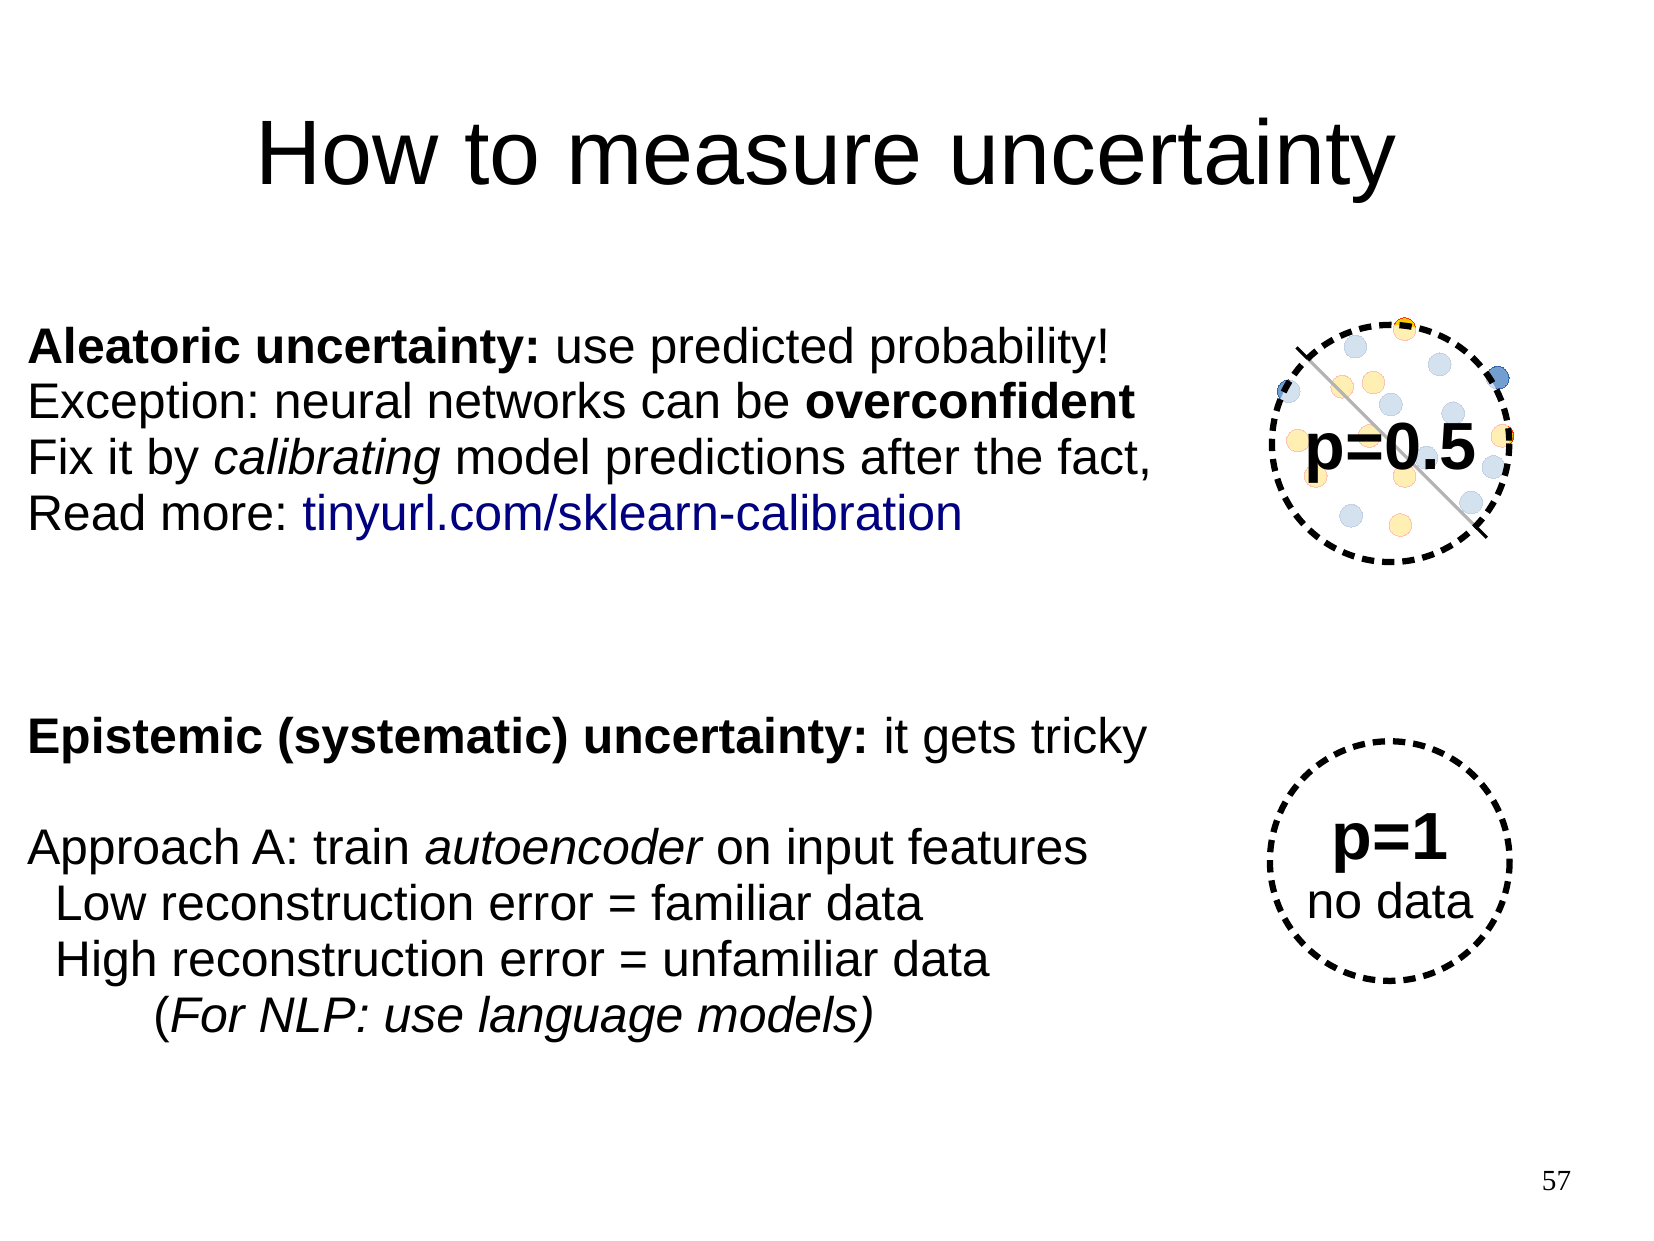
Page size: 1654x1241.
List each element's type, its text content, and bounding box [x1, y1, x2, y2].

title How to measure uncertainty [82, 49, 1571, 169]
text_box Aleatoric uncertainty: use predicted probability! Exception: neural networks can be overconfident Fix it by calibrating model predictions after the fact, Read more: tinyurl.com/sklearn-calibration Epistemic (systematic) uncertainty: it gets tricky Approach A: train autoencoder on input features Low reconstruction error = familiar data High reconstruction error = unfamiliar data (For NLP: use language models) [27, 169, 1636, 1241]
text_box [1363, 559, 1418, 563]
text_box [1344, 741, 1435, 750]
text_box p=1 no data [1270, 750, 1510, 978]
text_box [1347, 317, 1434, 333]
text_box p=0.5 [1272, 333, 1510, 559]
text_box [1510, 427, 1514, 445]
